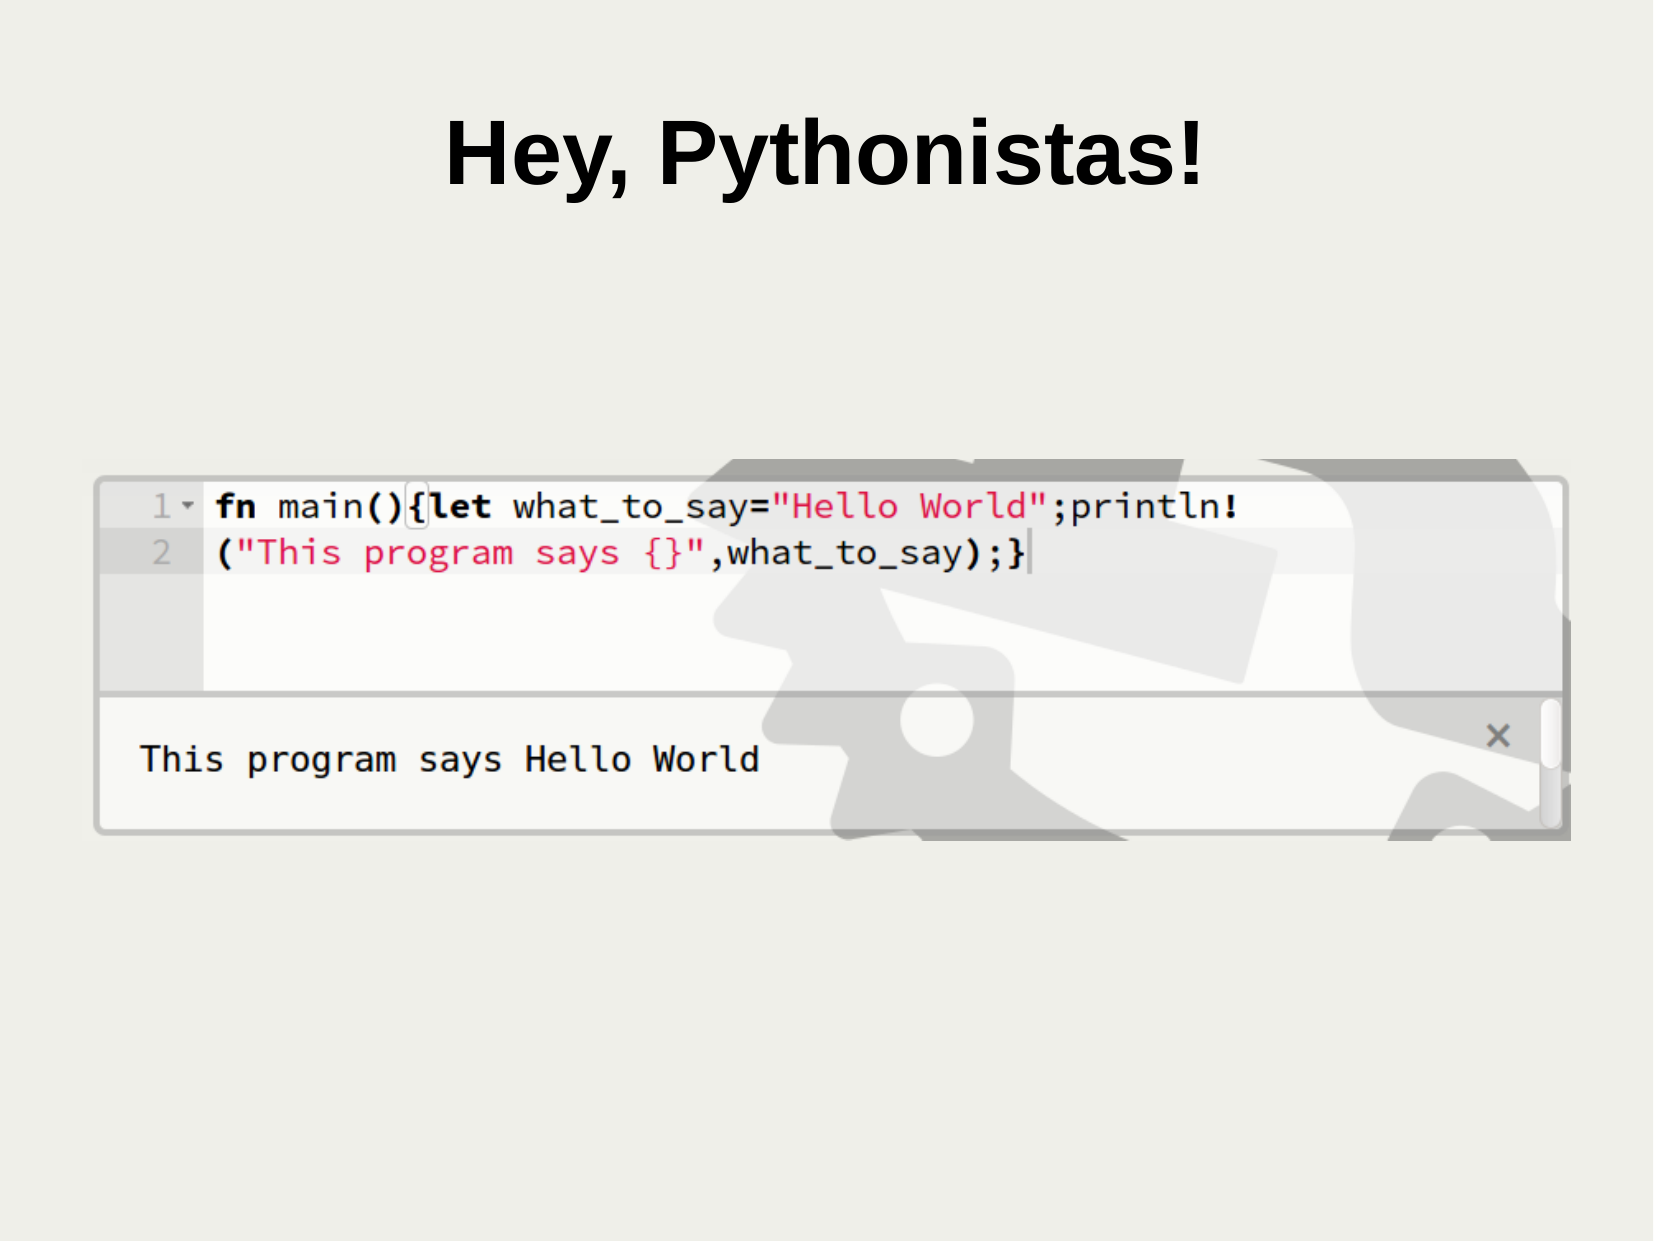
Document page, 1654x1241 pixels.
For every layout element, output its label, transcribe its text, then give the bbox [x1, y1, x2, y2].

picture [0, 0, 1654, 1241]
title Hey, Pythonistas! [82, 49, 1571, 257]
